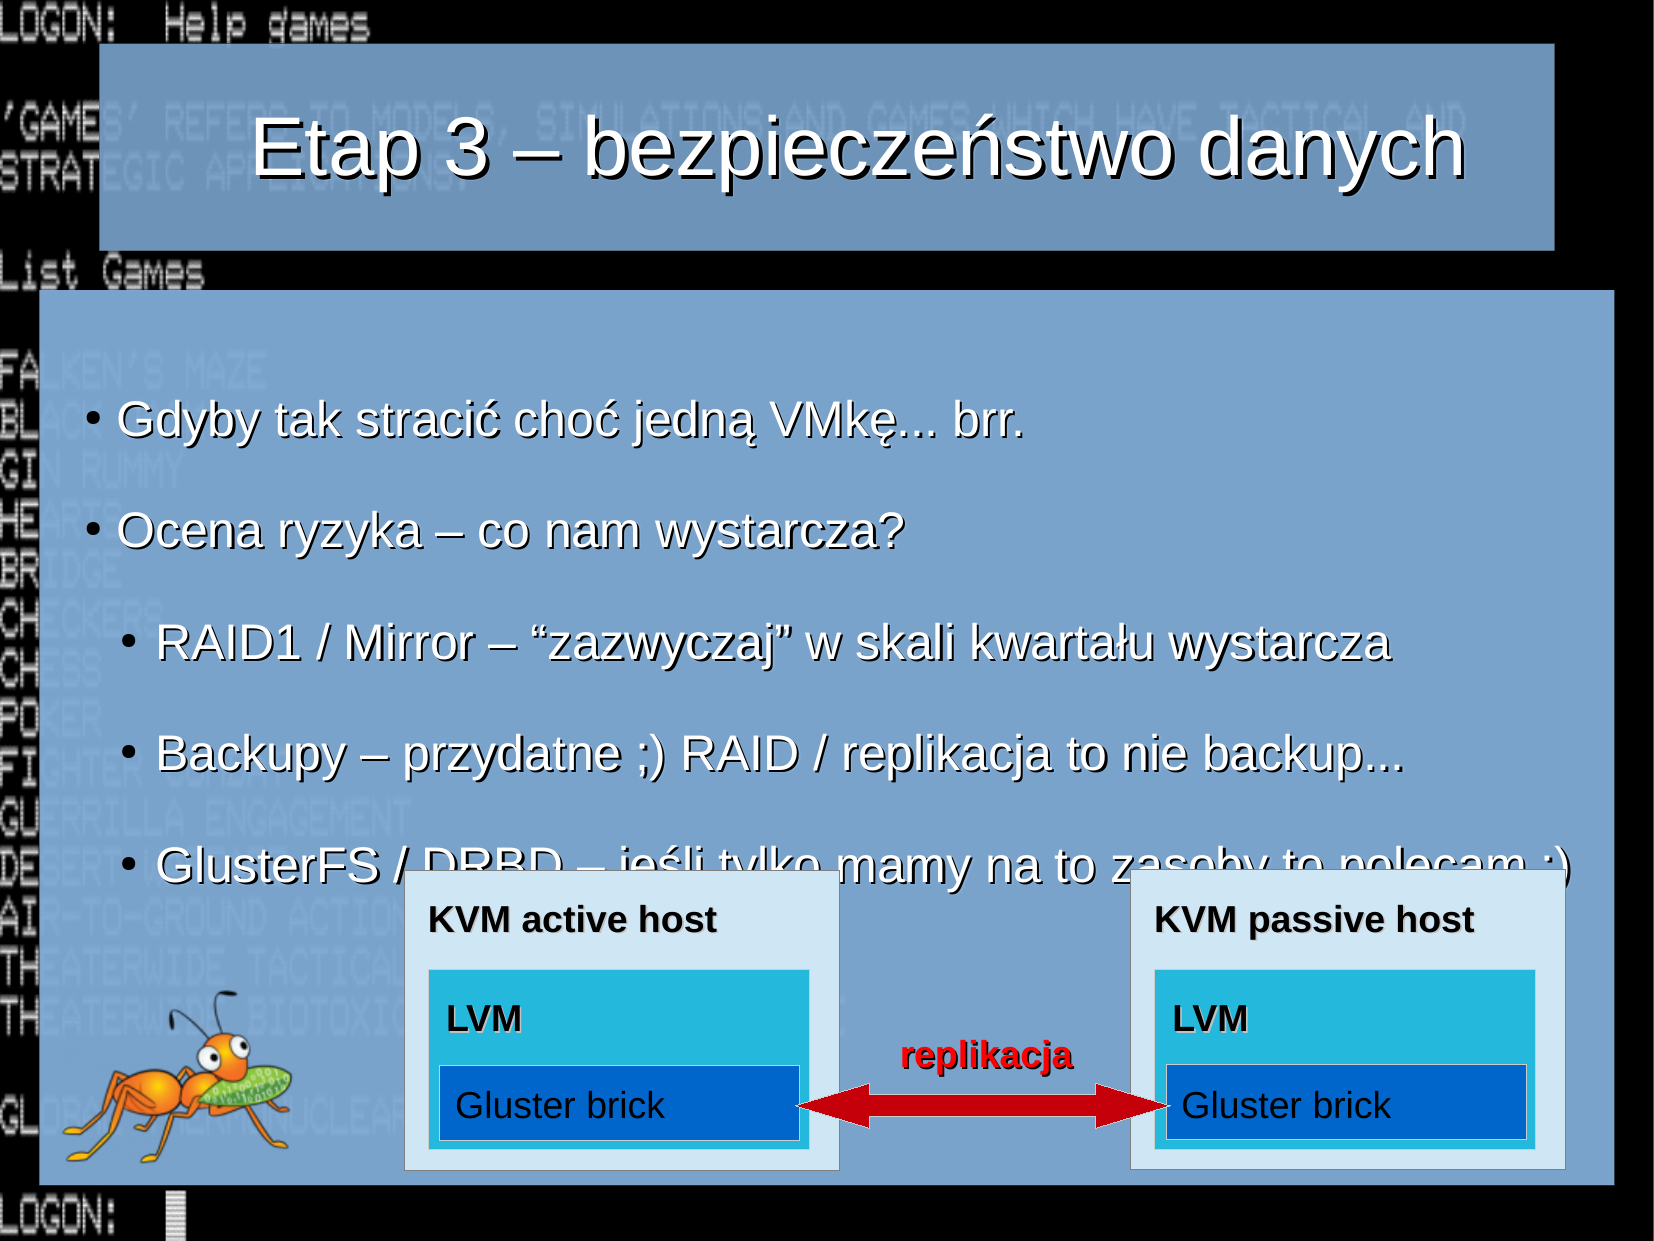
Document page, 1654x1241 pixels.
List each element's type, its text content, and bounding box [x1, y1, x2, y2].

text_box Gdyby tak stracić choć jedną VMkę... brr. Ocena ryzyka – co nam wystarcza? RAID1 / Mirror – “zazwyczaj” w skali kwartału wystarcza Backupy – przydatne ;) RAID / replikacja to nie backup... GlusterFS / DRBD – jeśli tylko mamy na to zasoby to polecam :) [39, 290, 1615, 1186]
text_box Gluster brick [1166, 1077, 1407, 1135]
text_box LVM [431, 990, 541, 1048]
text_box replikacja [885, 1026, 1088, 1084]
text_box KVM passive host [1139, 890, 1490, 948]
text_box Gluster brick [440, 1077, 681, 1135]
text_box LVM [1157, 990, 1267, 1048]
text_box [404, 869, 1566, 1171]
text_box KVM active host [413, 890, 733, 948]
picture [0, 0, 1654, 1241]
title Etap 3 – bezpieczeństwo danych [99, 43, 1555, 251]
